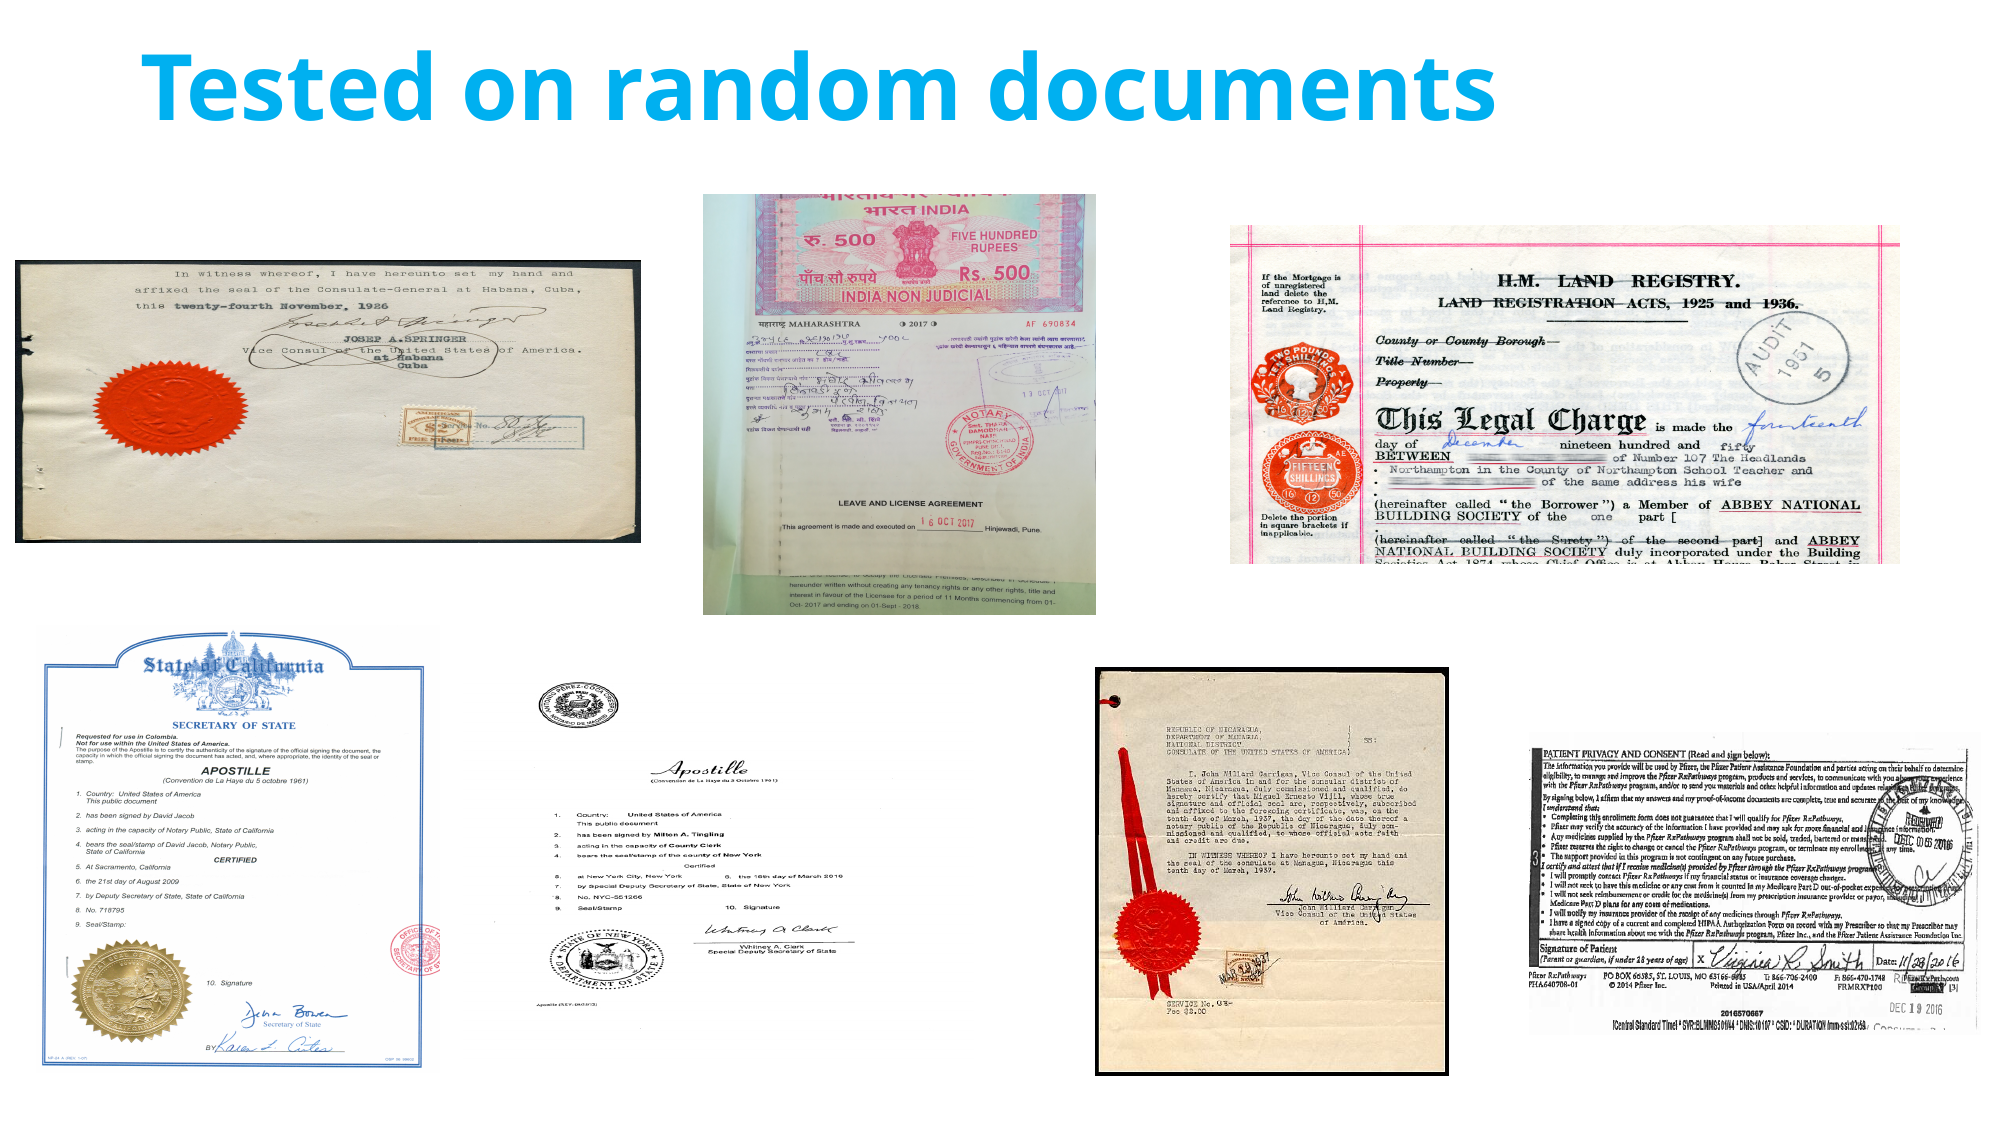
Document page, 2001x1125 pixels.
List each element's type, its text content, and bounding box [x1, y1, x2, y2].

picture [1095, 667, 1449, 1076]
picture [463, 674, 974, 1059]
picture [15, 260, 641, 543]
picture [703, 194, 1096, 615]
picture [1529, 732, 1981, 1036]
picture [36, 625, 440, 1073]
picture [1230, 225, 1900, 564]
text_box Tested on random documents [125, 28, 1964, 237]
